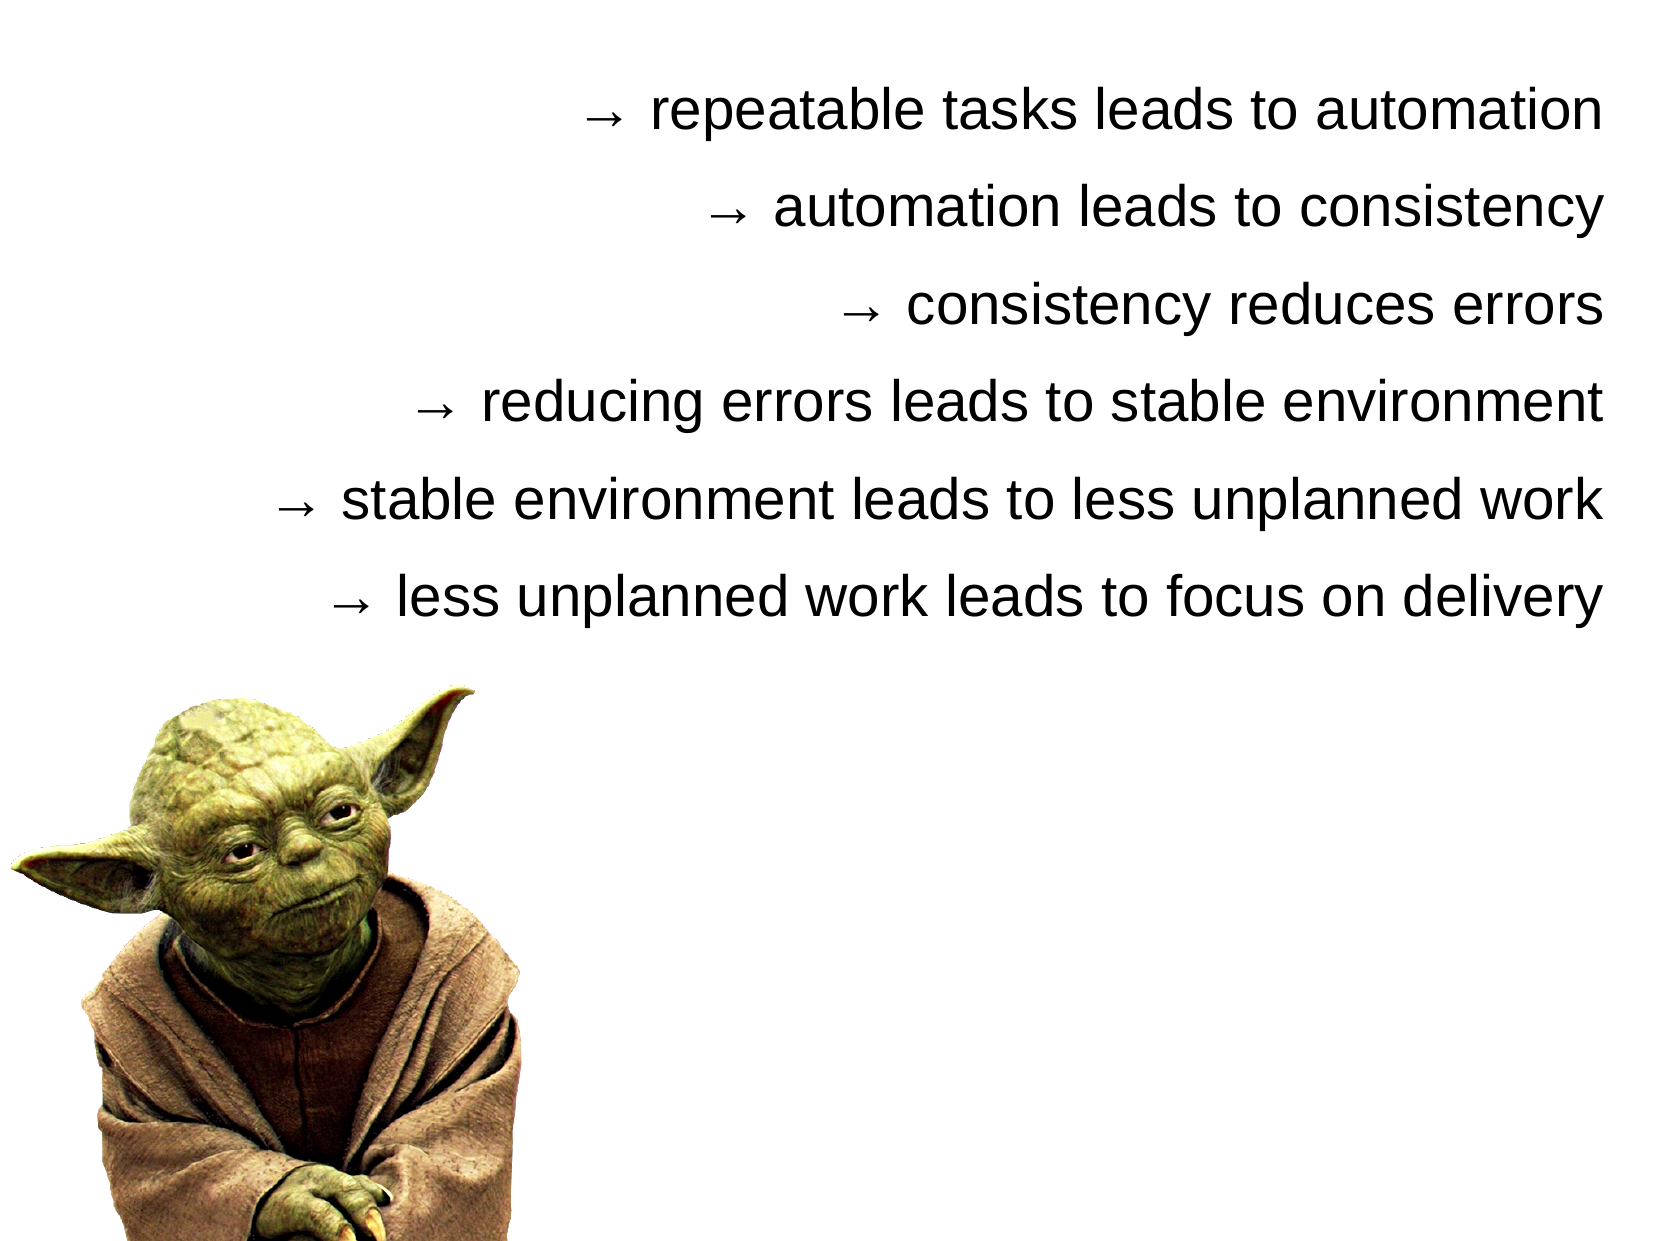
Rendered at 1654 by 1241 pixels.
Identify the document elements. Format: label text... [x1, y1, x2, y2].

picture [0, 616, 709, 1241]
subtitle → repeatable tasks leads to automation → automation leads to consistency → consistency reduces errors → reducing errors leads to stable environment → stable environment leads to less unplanned work → less unplanned work leads to focus on delivery [117, 0, 1606, 817]
